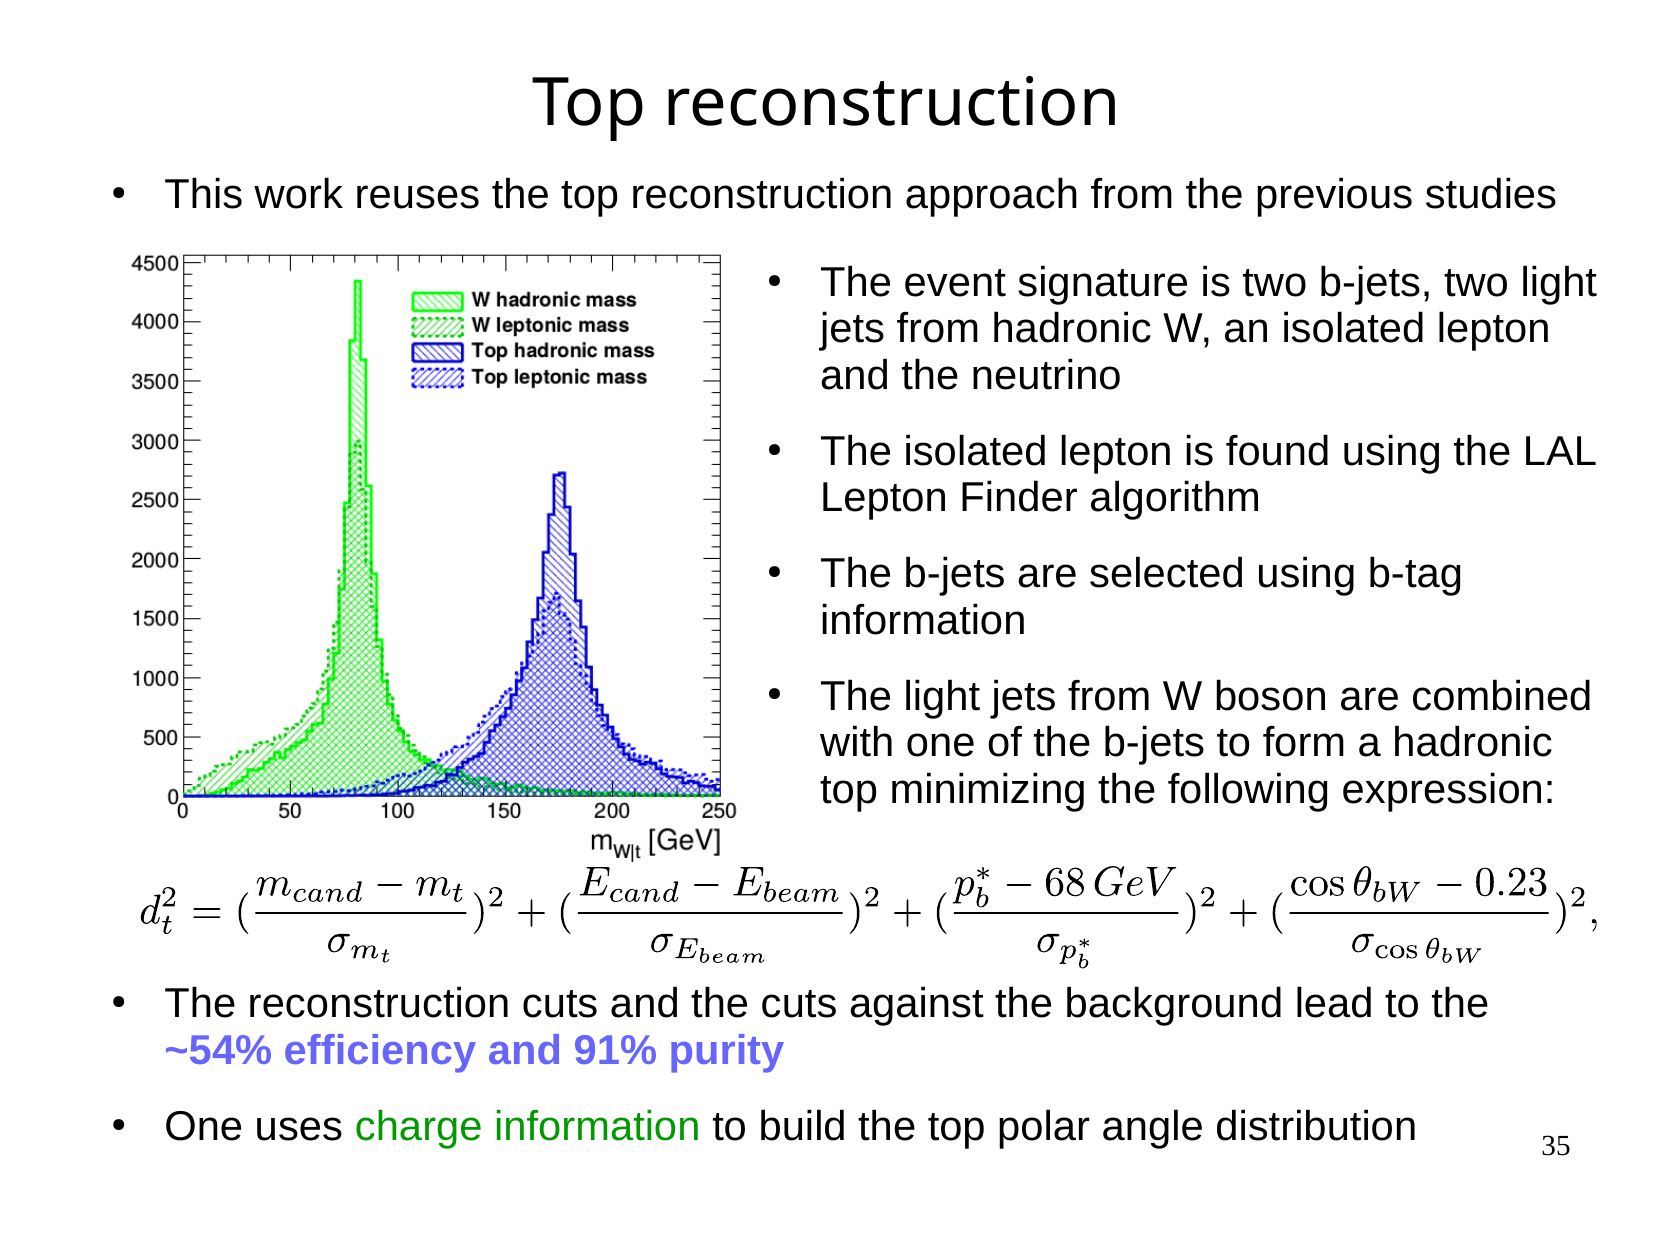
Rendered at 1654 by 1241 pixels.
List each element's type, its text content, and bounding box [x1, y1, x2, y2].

text_box [139, 866, 1600, 969]
list The event signature is two b-jets, two light jets from hadronic W, an isolated lepton and the neutrino The isolated lepton is found using the LAL Lepton Finder algorithm The b-jets are selected using b-tag information The light jets from W boson are combined with one of the b-jets to form a hadronic top minimizing the following expression: [749, 258, 1609, 844]
title Top reconstruction [82, 49, 1571, 151]
list The reconstruction cuts and the cuts against the background lead to the ~54% efficiency and 91% purity One uses charge information to build the top polar angle distribution [93, 980, 1605, 1204]
list This work reuses the top reconstruction approach from the previous studies [93, 171, 1605, 319]
picture [127, 236, 750, 866]
